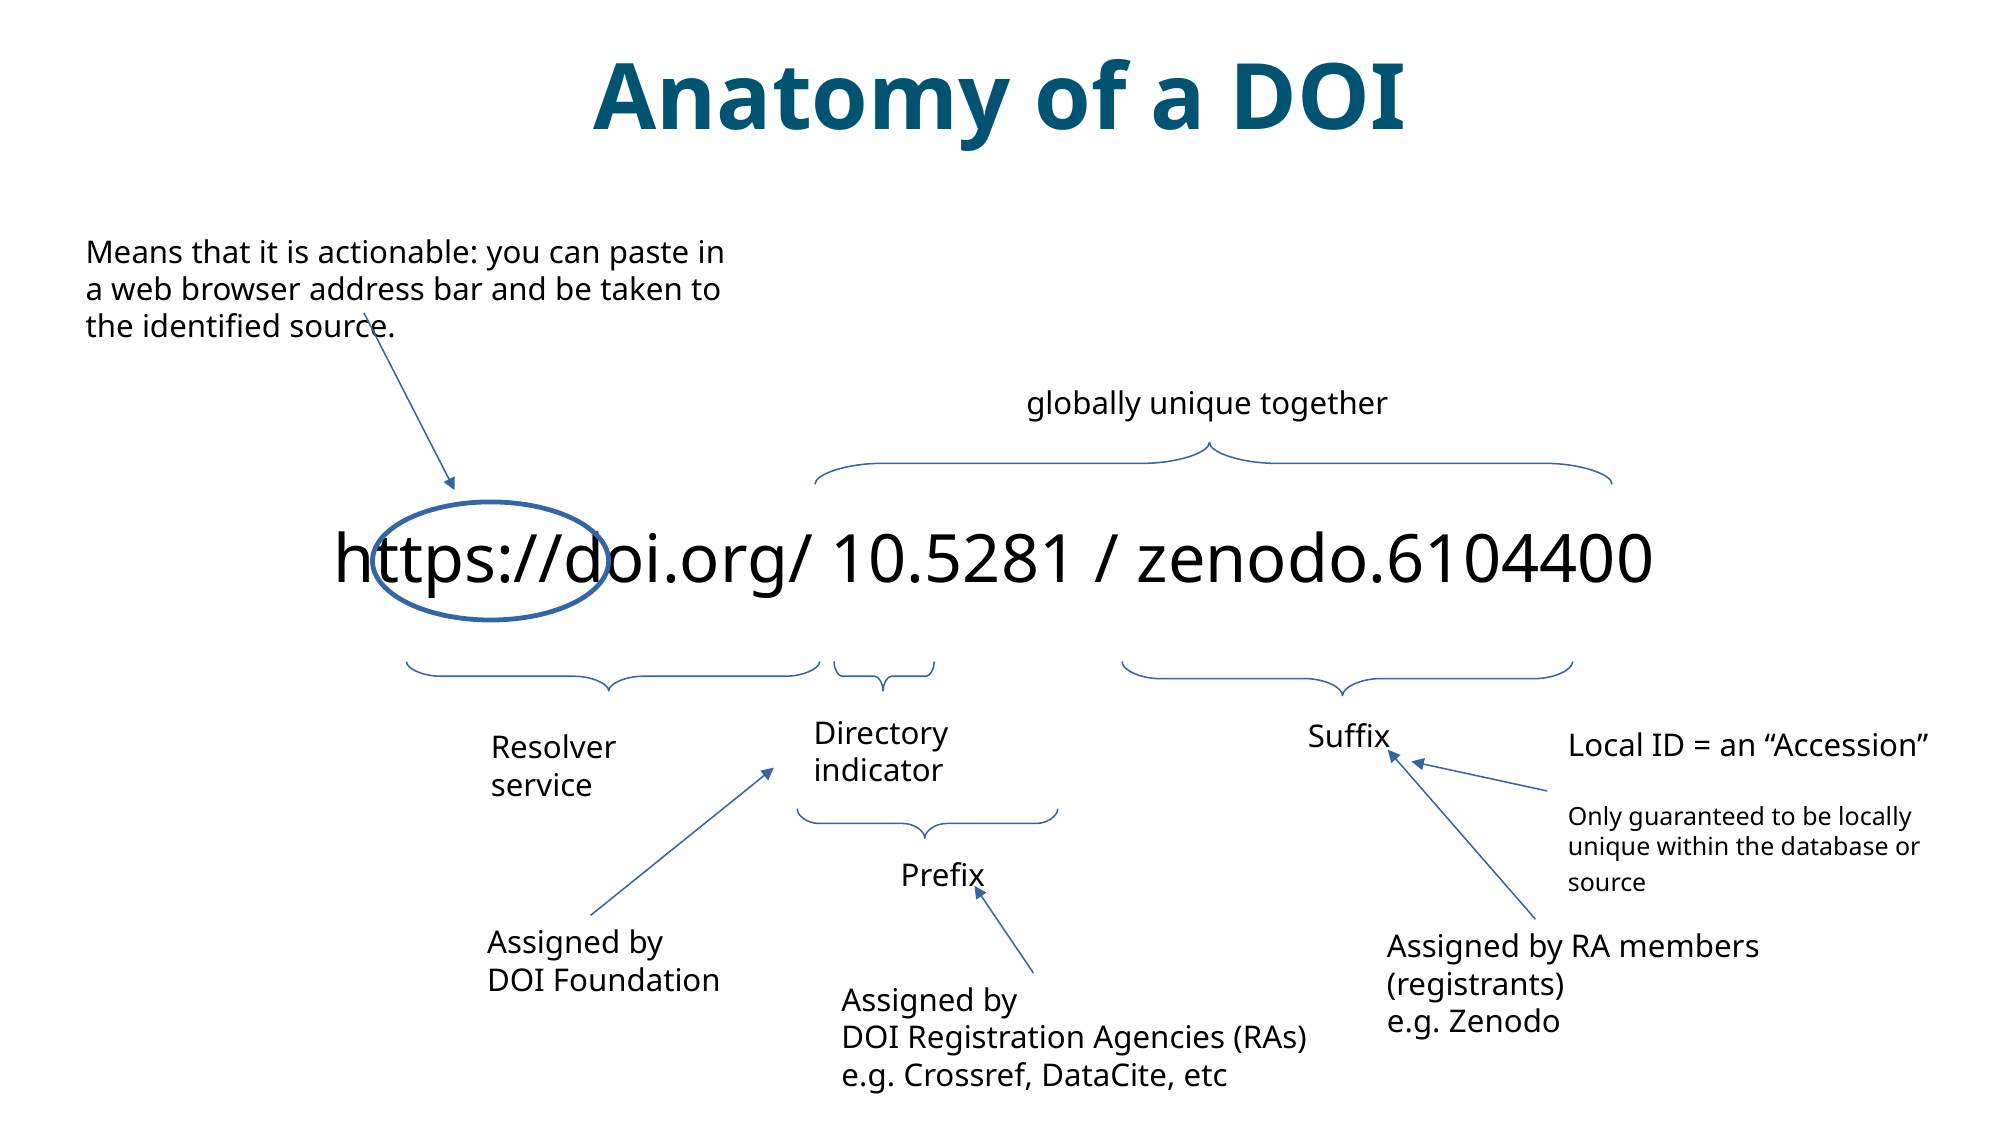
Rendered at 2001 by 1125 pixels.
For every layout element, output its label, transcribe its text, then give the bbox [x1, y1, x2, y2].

title Anatomy of a DOI [150, 2, 1850, 184]
text_box Prefix [885, 848, 1016, 898]
text_box Assigned by DOI Registration Agencies (RAs) e.g. Crossref, DataCite, etc [826, 972, 1359, 1122]
text_box Means that it is actionable: you can paste in a web browser address bar and be taken to the identified source. [70, 224, 761, 344]
text_box Assigned by DOI Foundation [472, 915, 739, 1000]
text_box Assigned by RA members (registrants) e.g. Zenodo [1372, 919, 1859, 1039]
text_box Suffix [1293, 708, 1412, 762]
subtitle https://doi.org/ 10.5281 / zenodo.6104400 [94, 472, 1895, 650]
text_box Resolver service [476, 720, 742, 774]
text_box Directory indicator [798, 705, 976, 814]
text_box Local ID = an “Accession” Only guaranteed to be locally unique within the database or source [1553, 717, 1973, 887]
text_box globally unique together [962, 383, 1453, 454]
